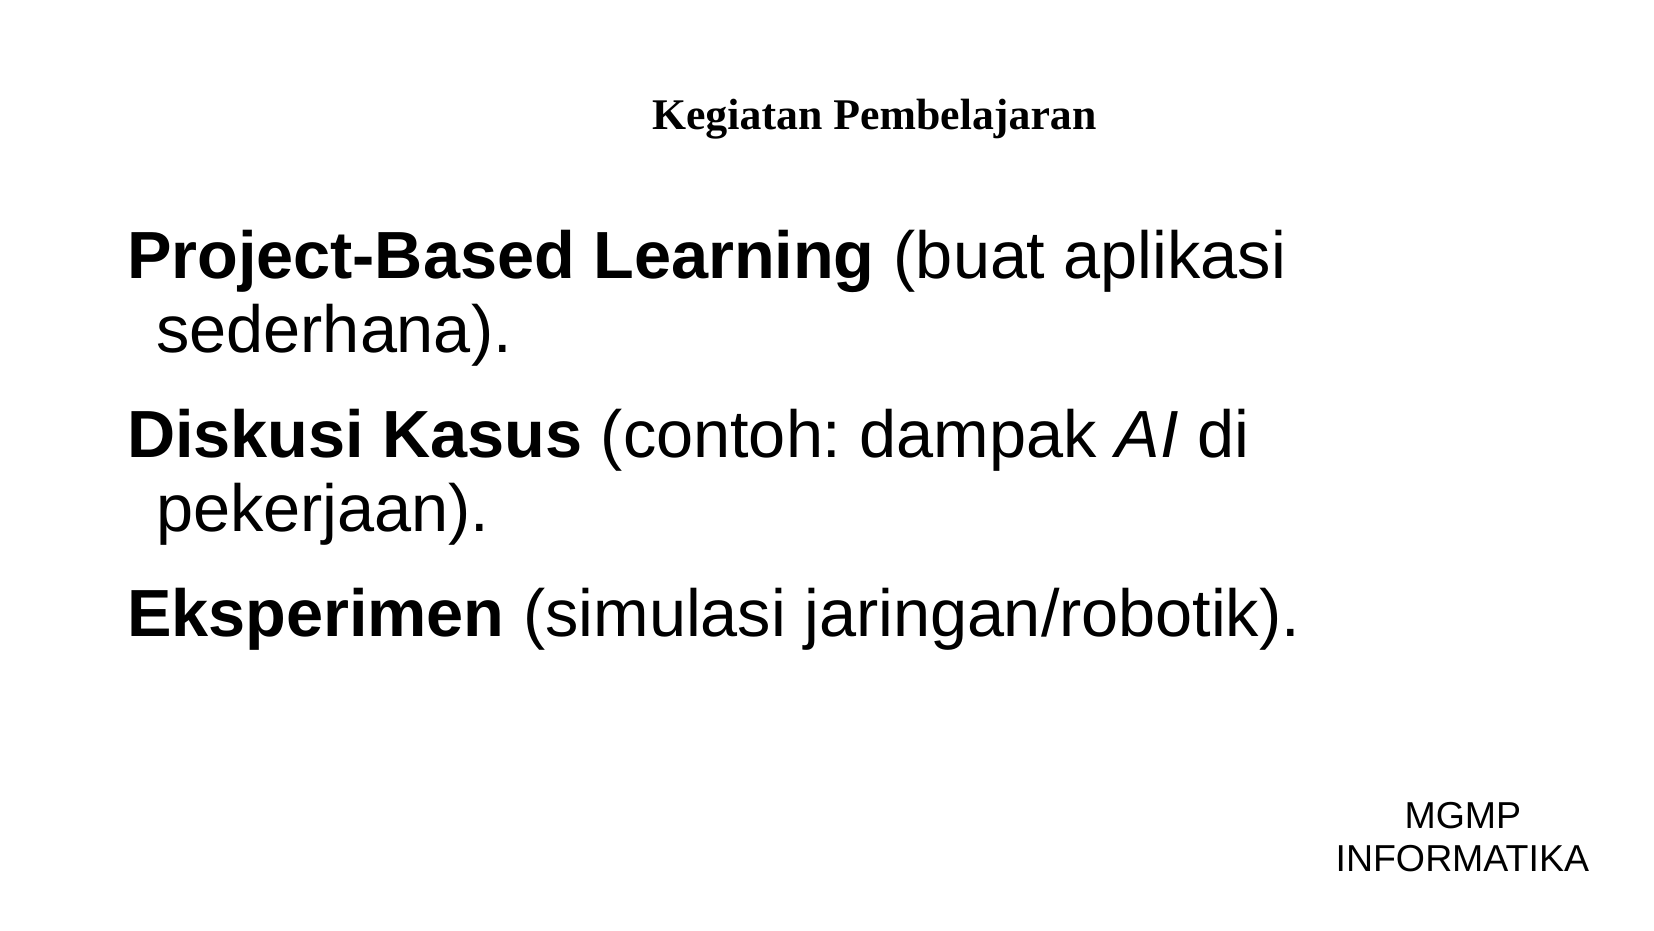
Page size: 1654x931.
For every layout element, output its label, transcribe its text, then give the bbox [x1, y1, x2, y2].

title Kegiatan Pembelajaran [82, 37, 1571, 193]
list Project-Based Learning (buat aplikasi sederhana). Diskusi Kasus (contoh: dampak AI di pekerjaan). Eksperimen (simulasi jaringan/robotik). [82, 217, 1571, 758]
text_box MGMP INFORMATIKA [1312, 787, 1613, 887]
